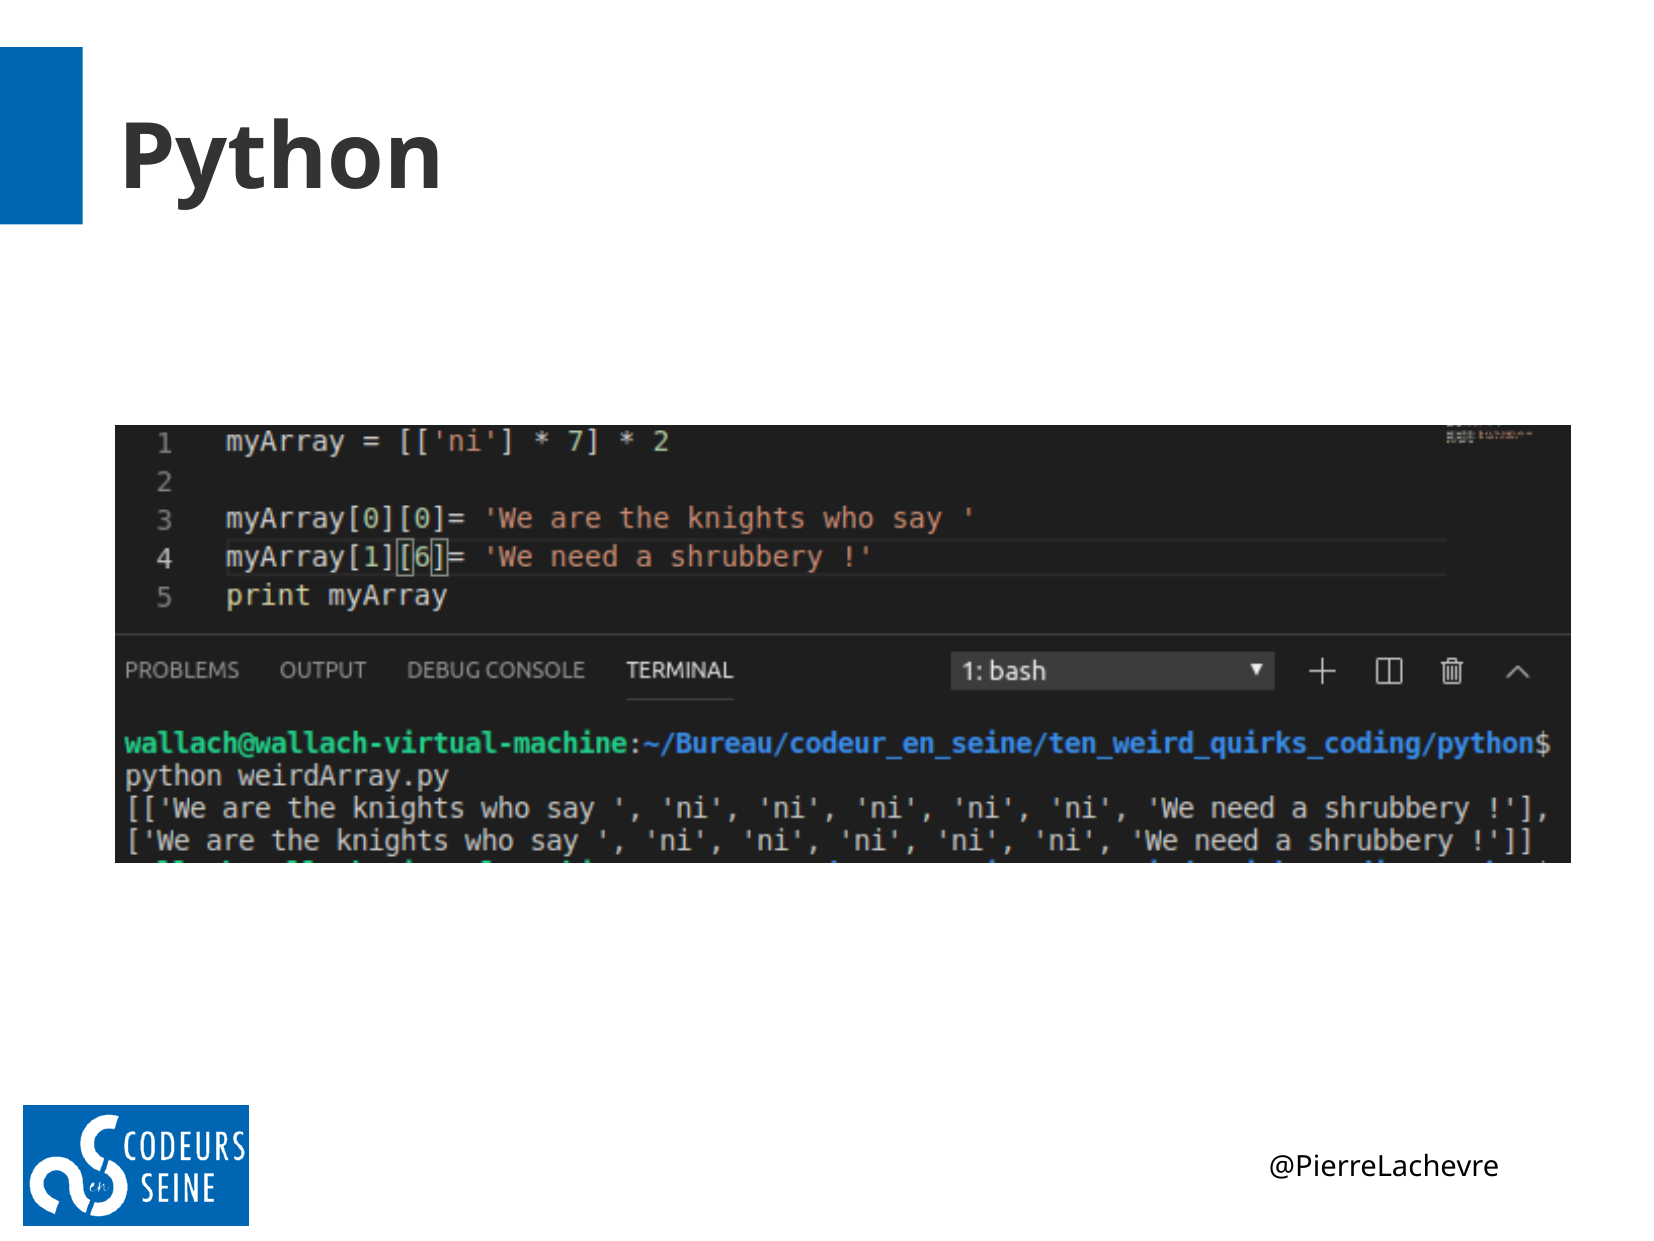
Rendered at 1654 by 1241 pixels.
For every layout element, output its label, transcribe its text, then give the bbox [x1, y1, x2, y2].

picture [115, 425, 1571, 863]
picture [23, 1105, 249, 1226]
title Python [118, 49, 1571, 257]
